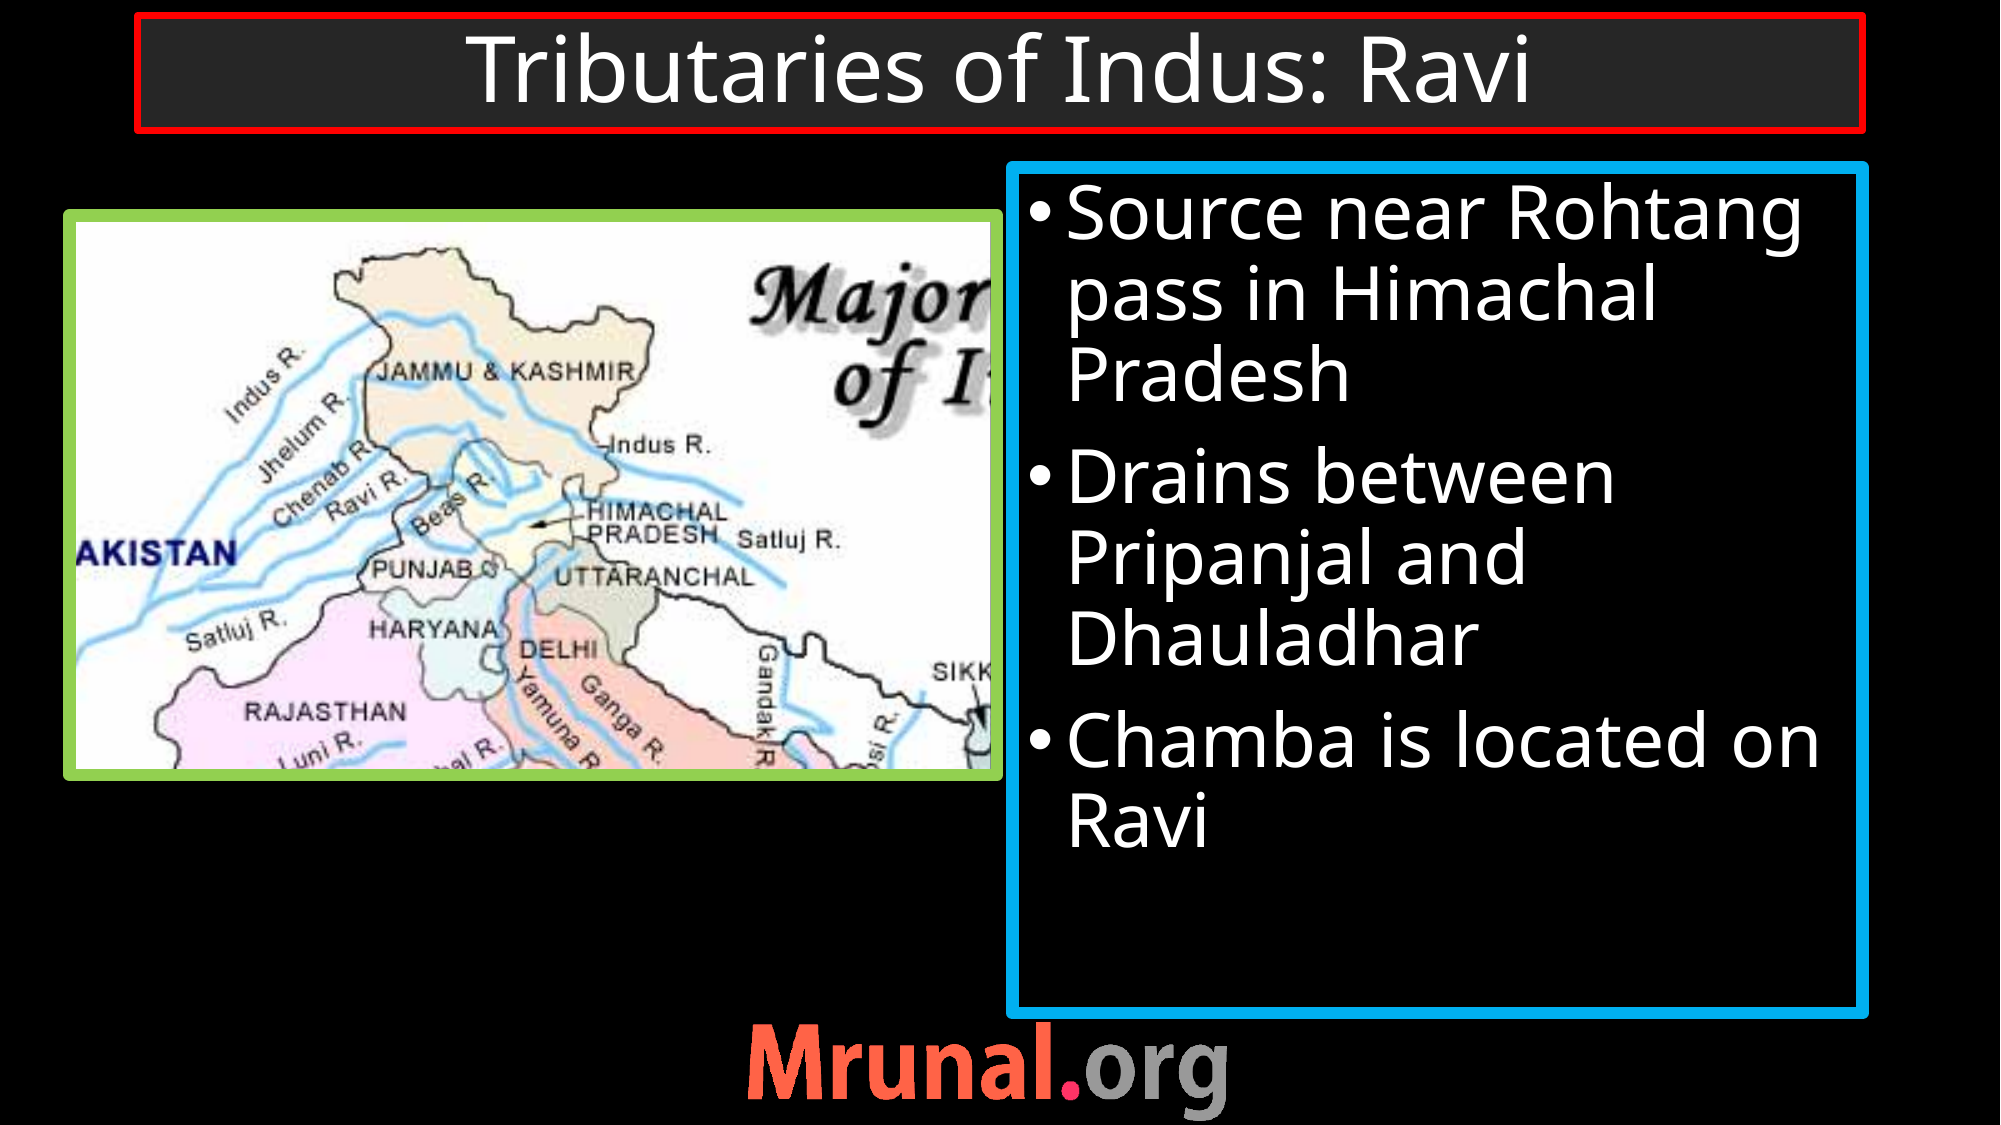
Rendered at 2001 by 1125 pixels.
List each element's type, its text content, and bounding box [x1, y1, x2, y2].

picture [76, 221, 991, 769]
picture [741, 1005, 1230, 1125]
list Source near Rohtang pass in Himachal Pradesh Drains between Pripanjal and Dhauladhar Chamba is located on Ravi [1012, 167, 1863, 1014]
title Tributaries of Indus: Ravi [137, 15, 1863, 131]
